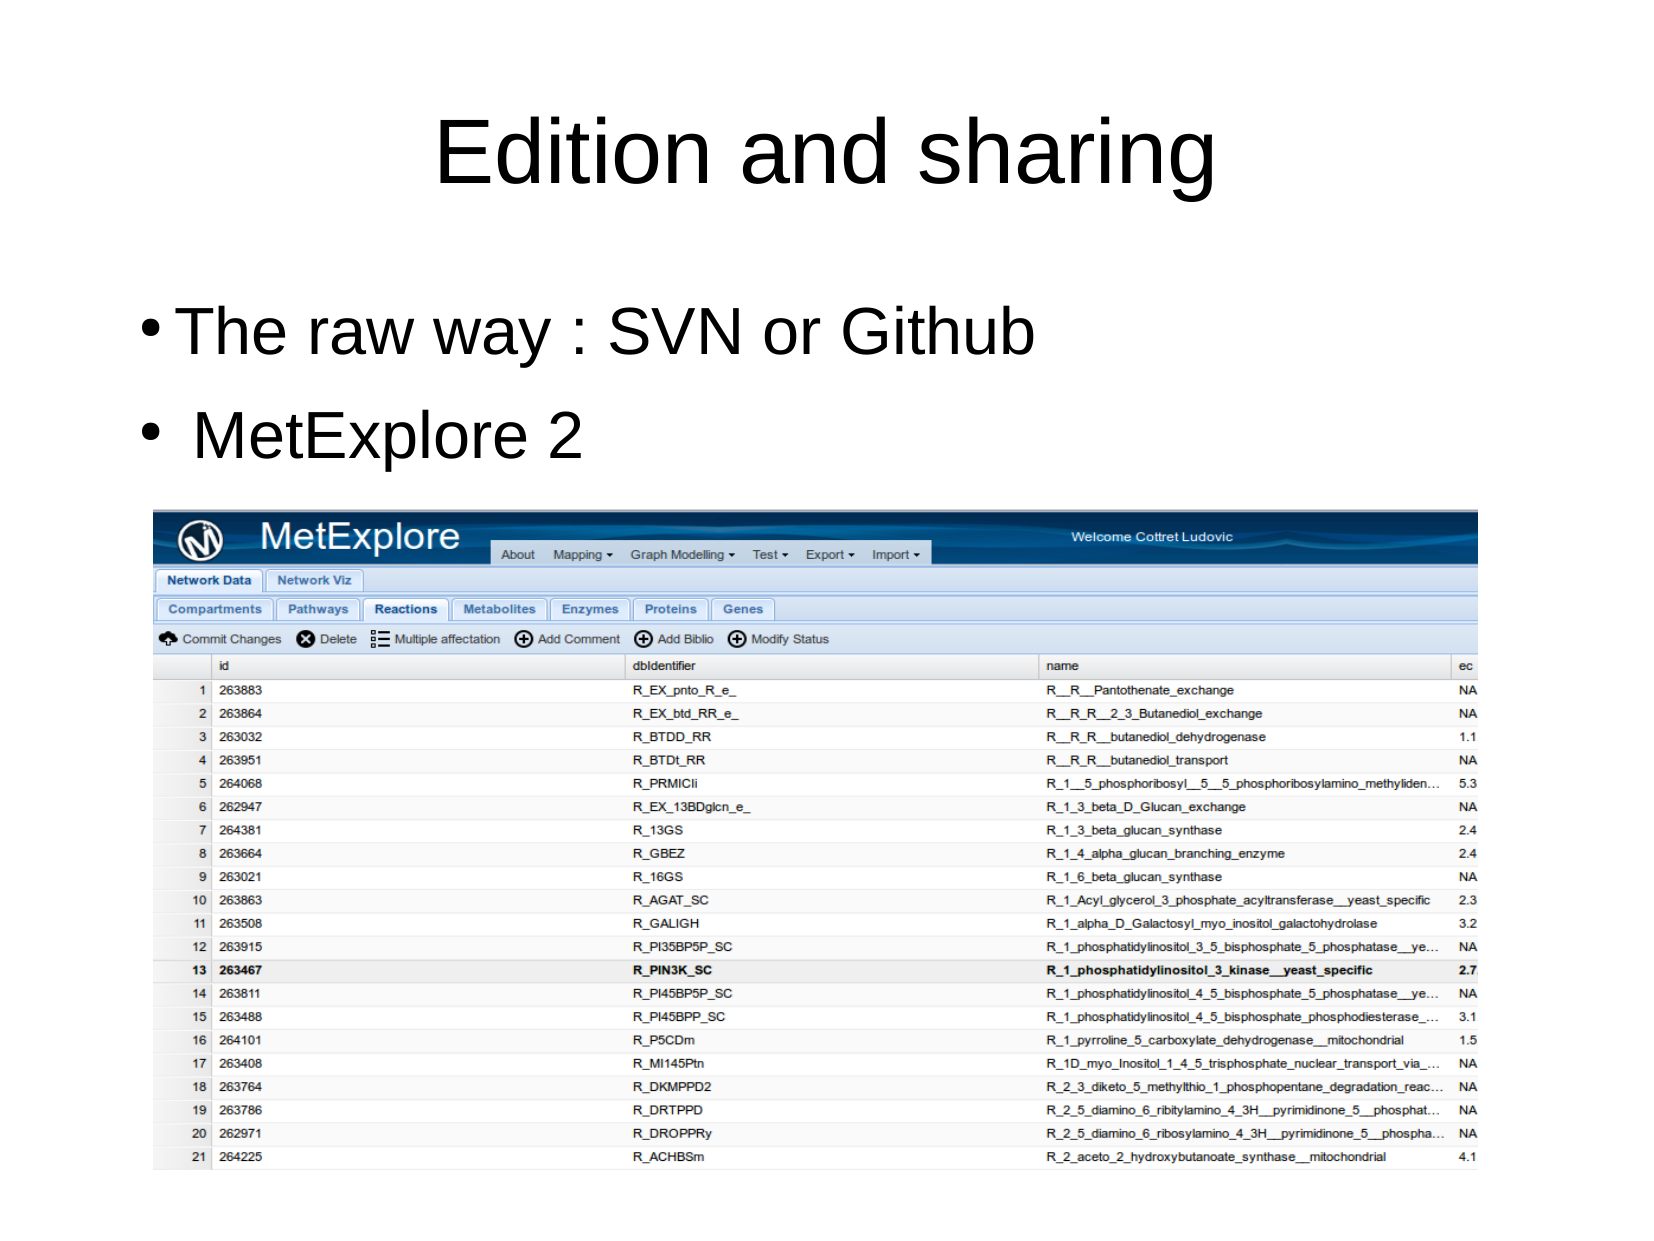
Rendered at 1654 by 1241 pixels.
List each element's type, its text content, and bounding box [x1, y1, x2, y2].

list The raw way : SVN or Github MetExplore 2 [82, 290, 1570, 1010]
title Edition and sharing [82, 49, 1570, 256]
picture [153, 509, 1478, 1170]
